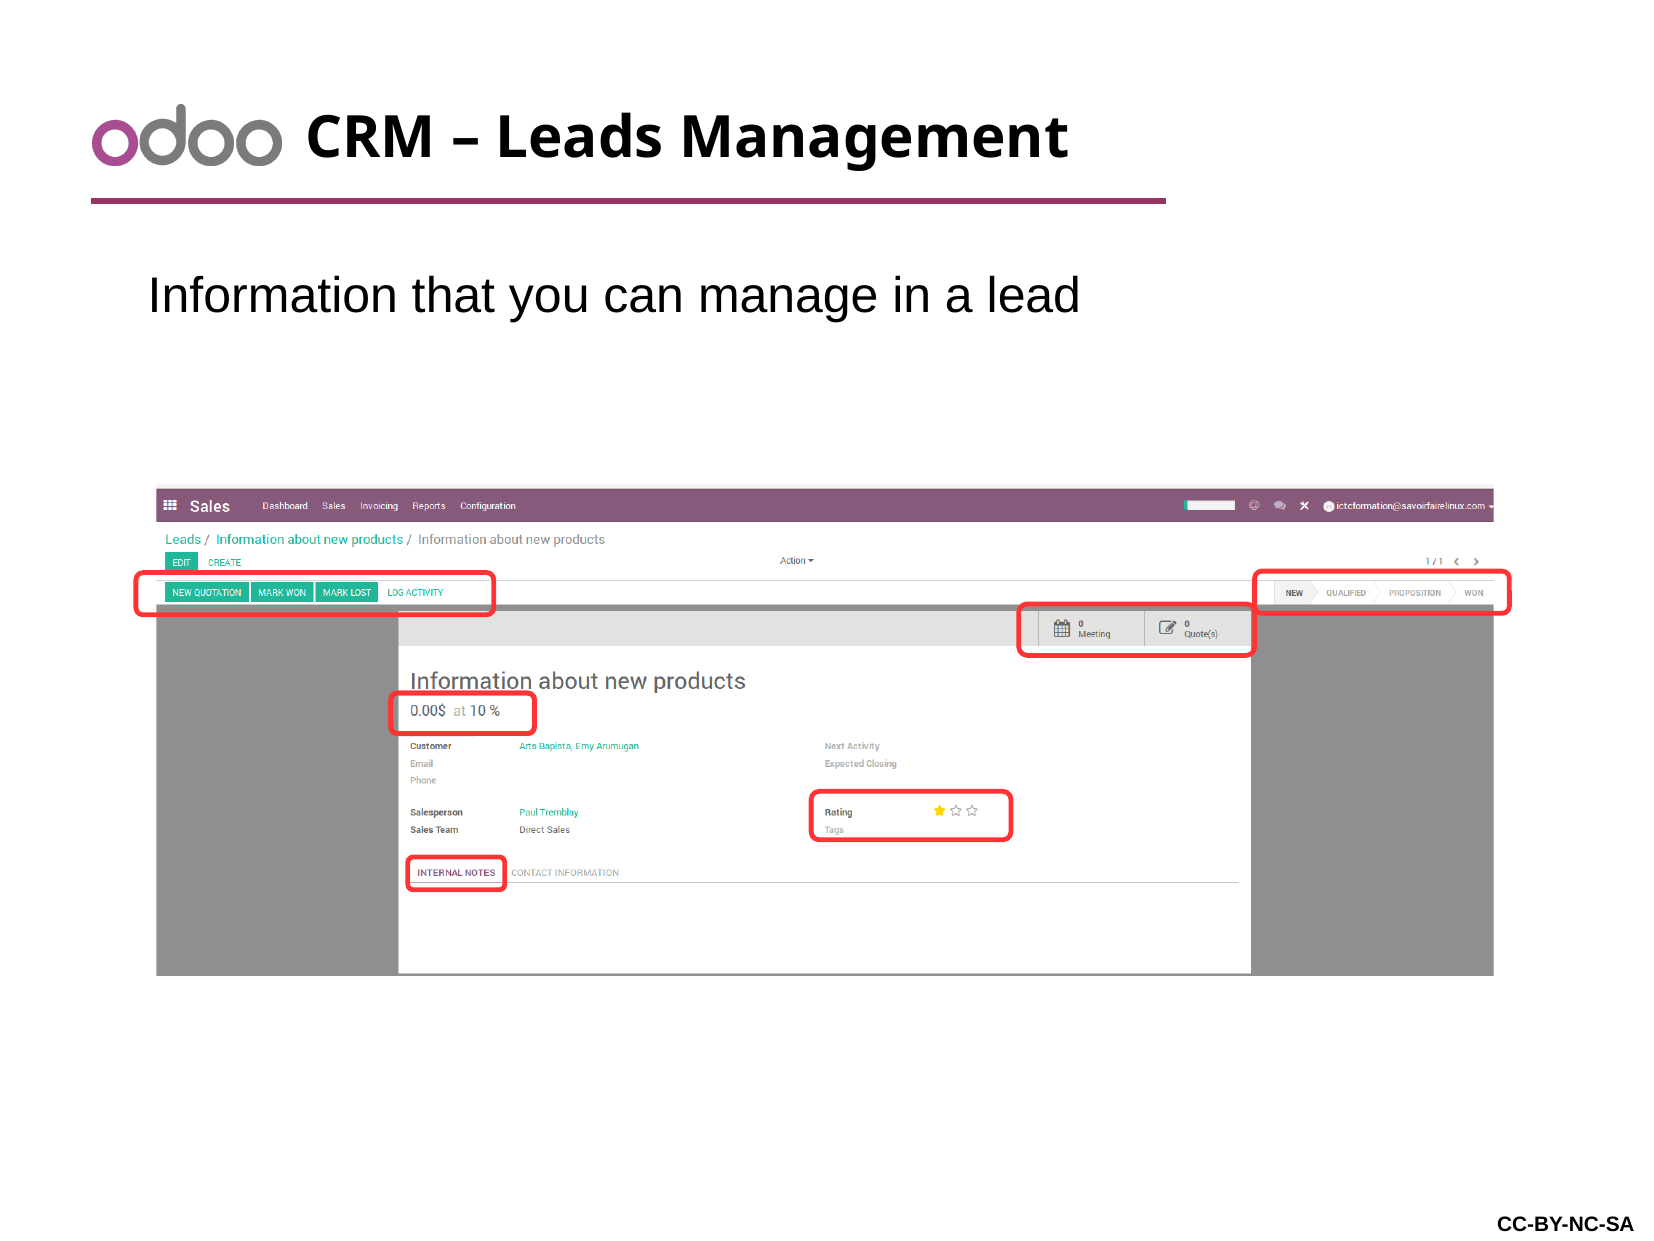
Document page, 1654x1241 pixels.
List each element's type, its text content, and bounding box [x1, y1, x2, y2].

picture [156, 484, 1494, 977]
text_box [390, 693, 535, 734]
text_box [811, 791, 1012, 840]
text_box [407, 856, 505, 890]
picture [92, 104, 282, 166]
title CRM – Leads Management [305, 31, 1568, 239]
text_box [135, 572, 494, 615]
text_box CC-BY-NC-SA [1482, 1204, 1654, 1241]
text_box Information that you can manage in a lead [132, 259, 1276, 387]
text_box [1018, 571, 1510, 656]
